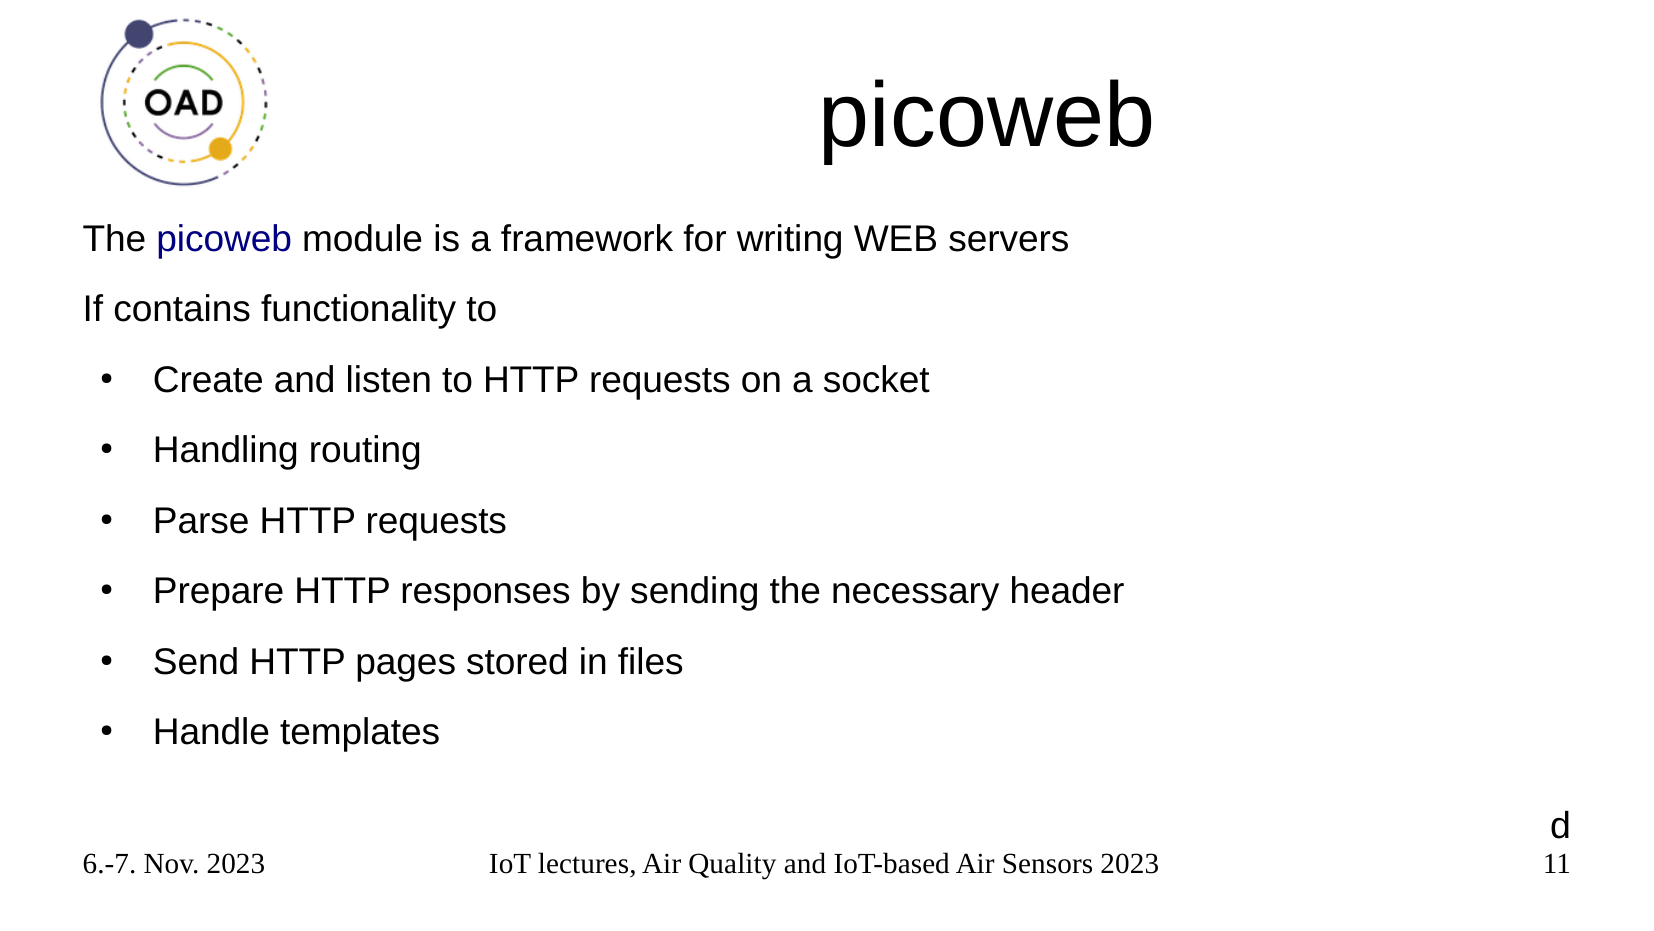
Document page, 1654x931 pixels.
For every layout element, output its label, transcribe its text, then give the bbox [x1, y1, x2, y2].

text_box d [1535, 797, 1586, 855]
title picoweb [403, 37, 1571, 193]
list The picoweb module is a framework for writing WEB servers If contains functionality to Create and listen to HTTP requests on a socket Handling routing Parse HTTP requests Prepare HTTP responses by sending the necessary header Send HTTP pages stored in files Handle templates [82, 217, 1571, 758]
picture [59, 4, 303, 207]
